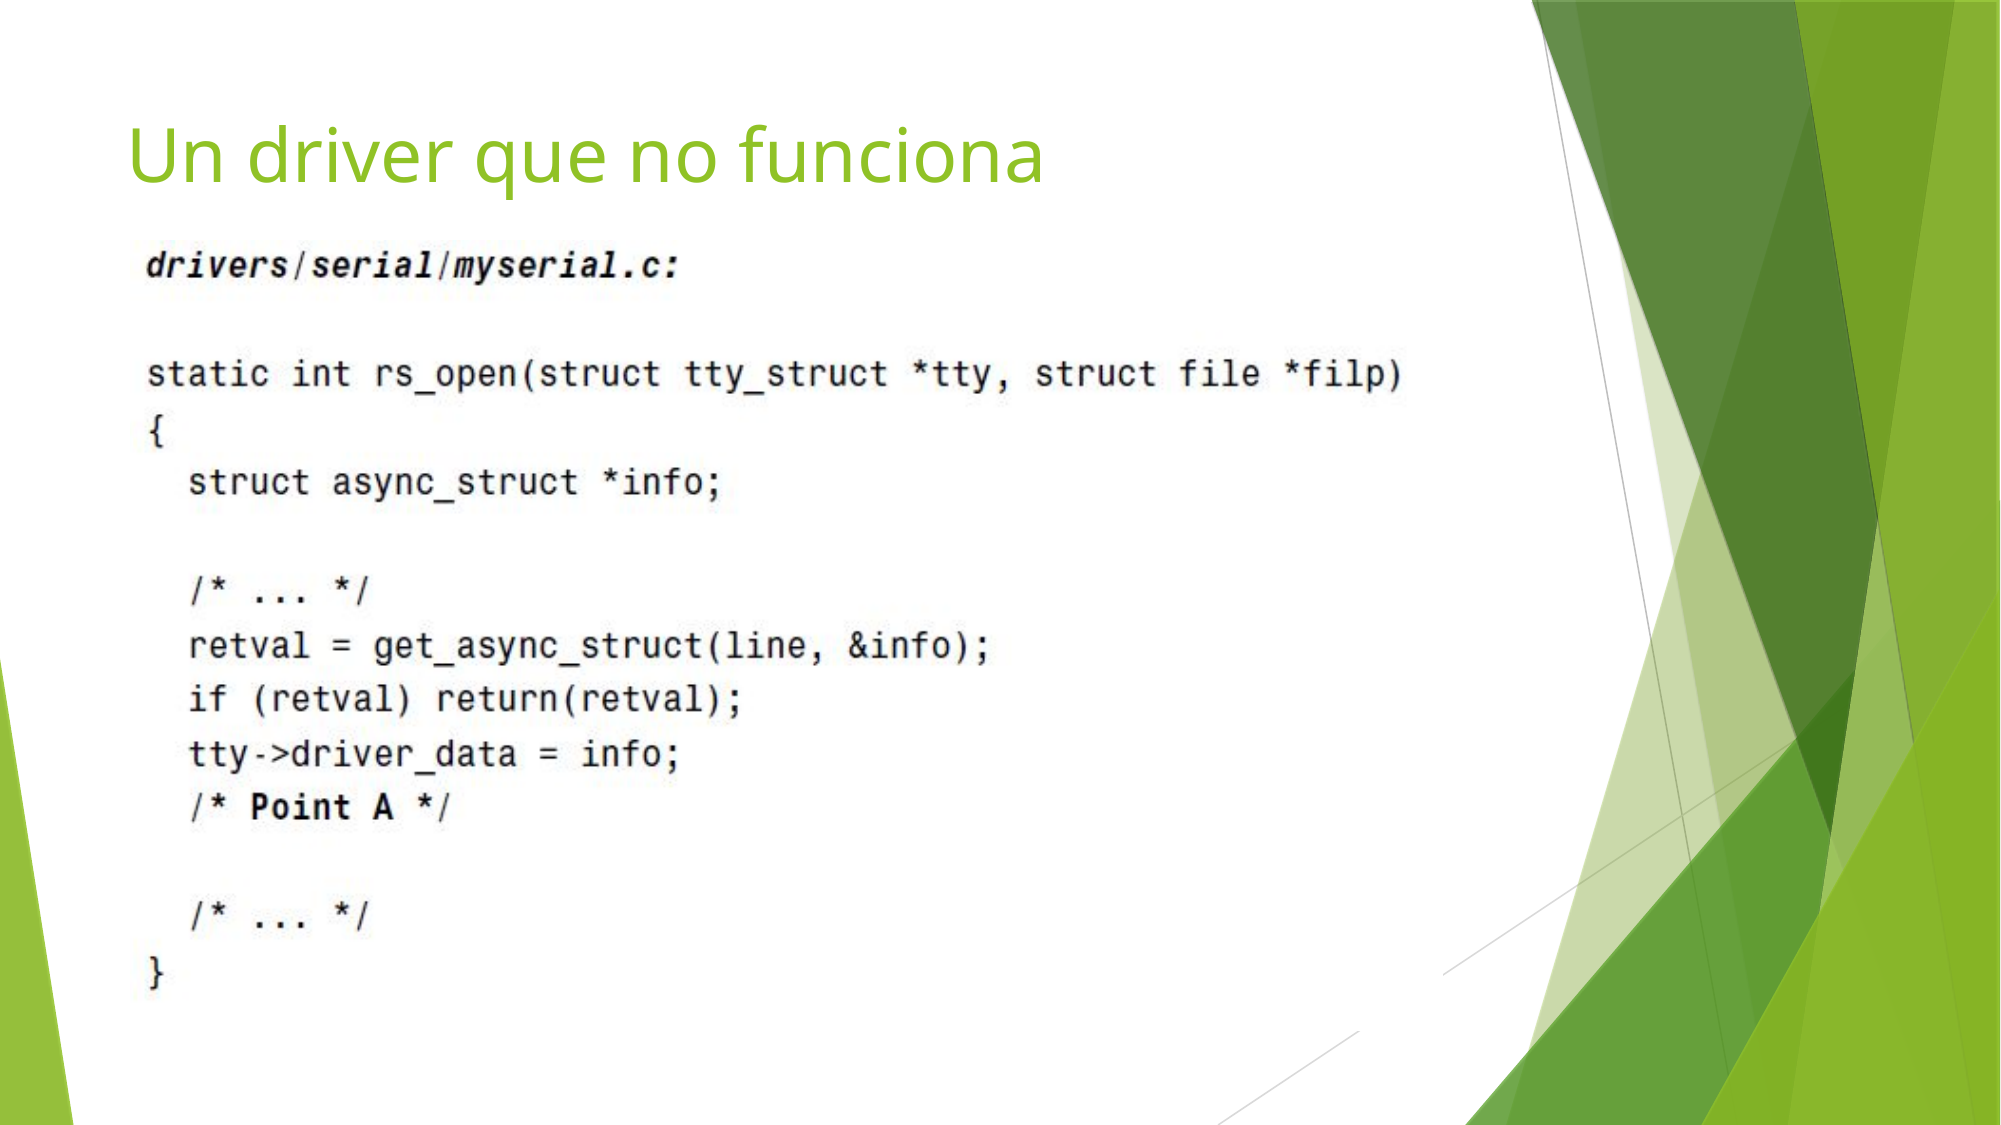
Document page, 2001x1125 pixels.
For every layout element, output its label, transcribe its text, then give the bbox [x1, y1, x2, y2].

picture [130, 240, 1443, 1031]
title Un driver que no funciona [111, 99, 1522, 234]
